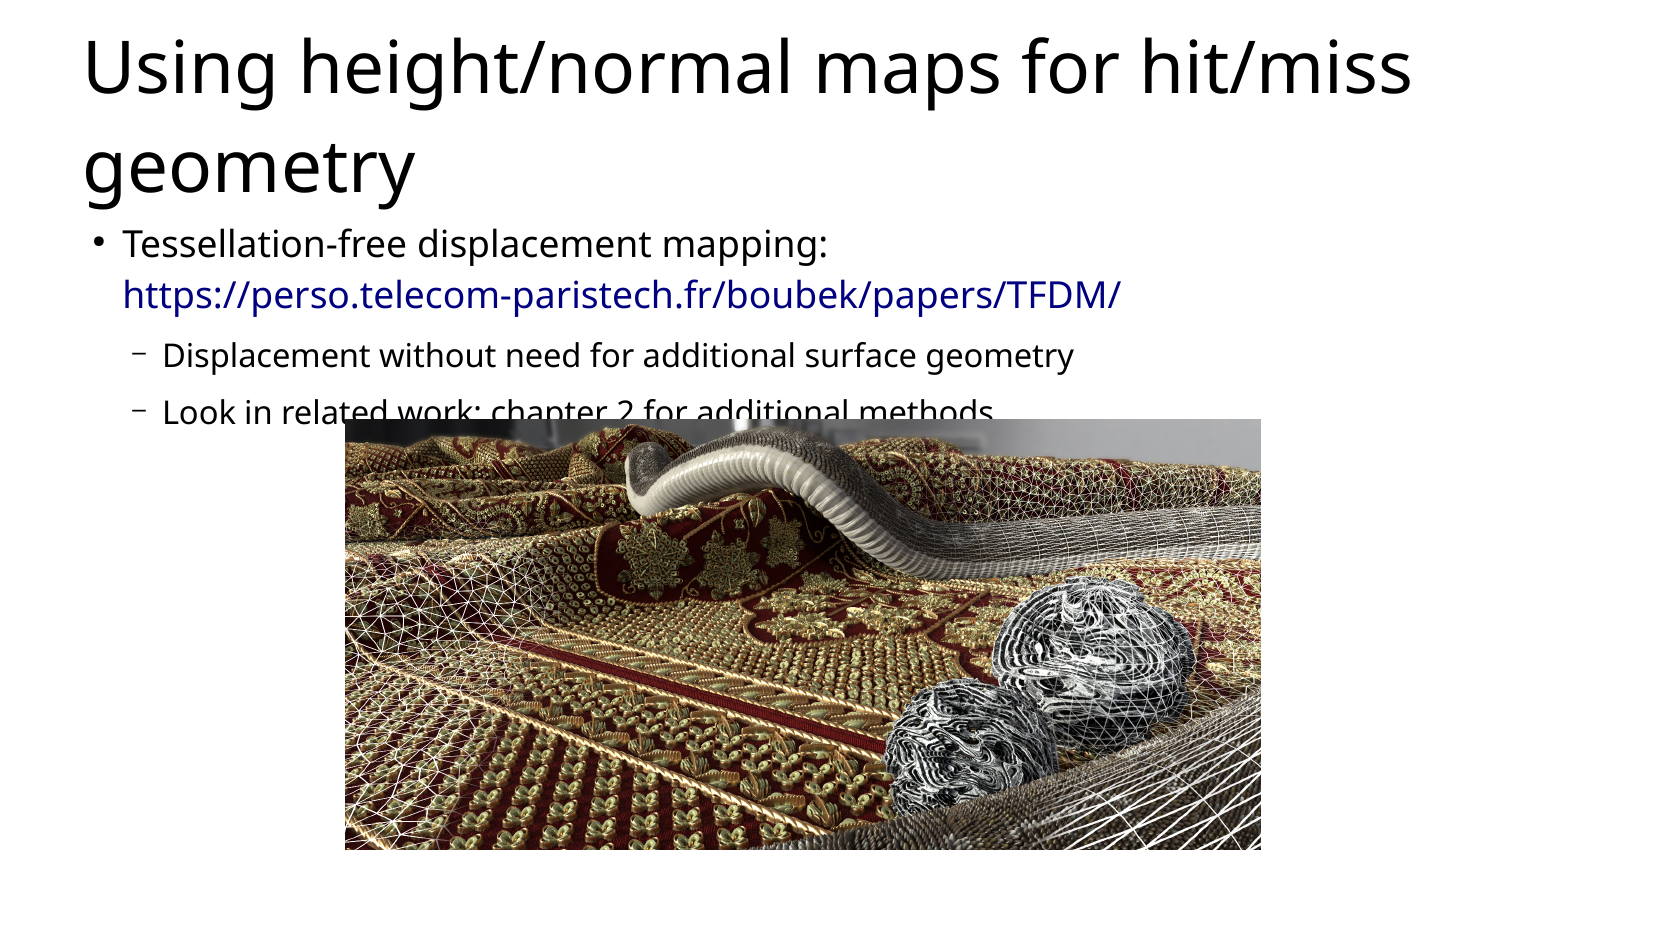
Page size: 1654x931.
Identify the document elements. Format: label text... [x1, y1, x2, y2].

picture [345, 419, 1261, 850]
list Tessellation-free displacement mapping: https://perso.telecom-paristech.fr/boubek/papers/TFDM/ Displacement without need for additional surface geometry Look in related work; chapter 2 for additional methods [82, 217, 1571, 436]
title Using height/normal maps for hit/miss geometry [82, 37, 1571, 193]
